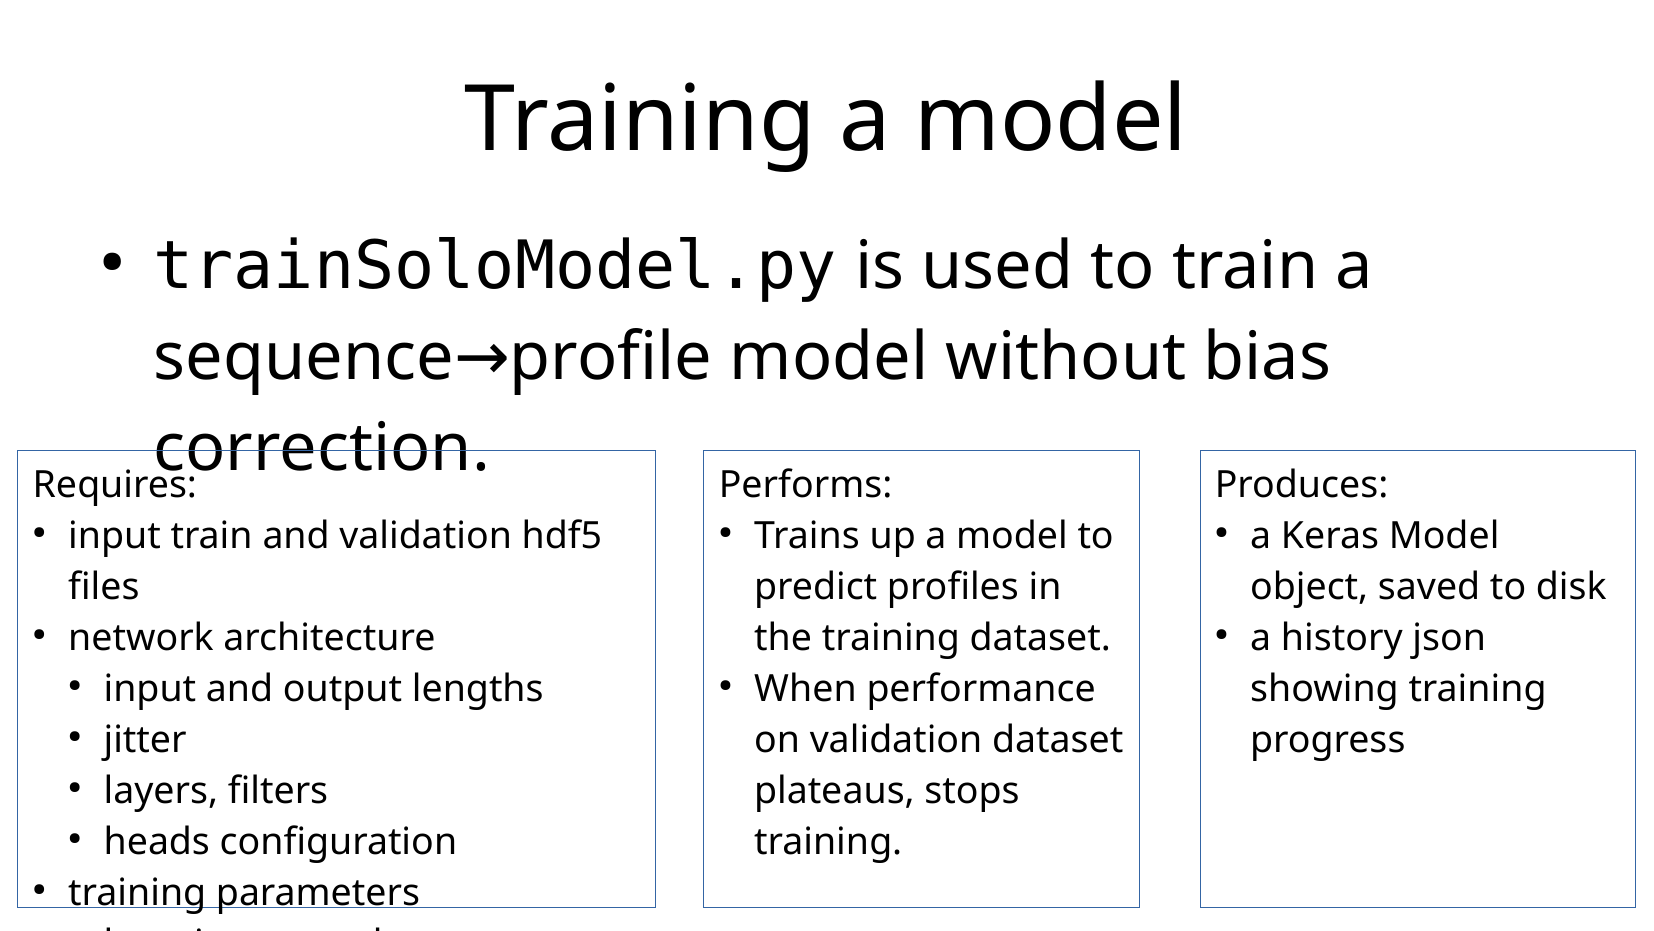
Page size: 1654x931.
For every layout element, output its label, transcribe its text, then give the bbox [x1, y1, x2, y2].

title Training a model [82, 37, 1571, 193]
text_box Requires: input train and validation hdf5 files network architecture input and output lengths jitter layers, filters heads configuration training parameters learning rate, plateau batch size, epochs [17, 450, 656, 908]
text_box Produces: a Keras Model object, saved to disk a history json showing training progress [1200, 450, 1636, 908]
text_box Performs: Trains up a model to predict profiles in the training dataset. When performance on validation dataset plateaus, stops training. [703, 450, 1140, 908]
list trainSoloModel.py is used to train a sequence→profile model without bias correction. [82, 217, 1571, 758]
